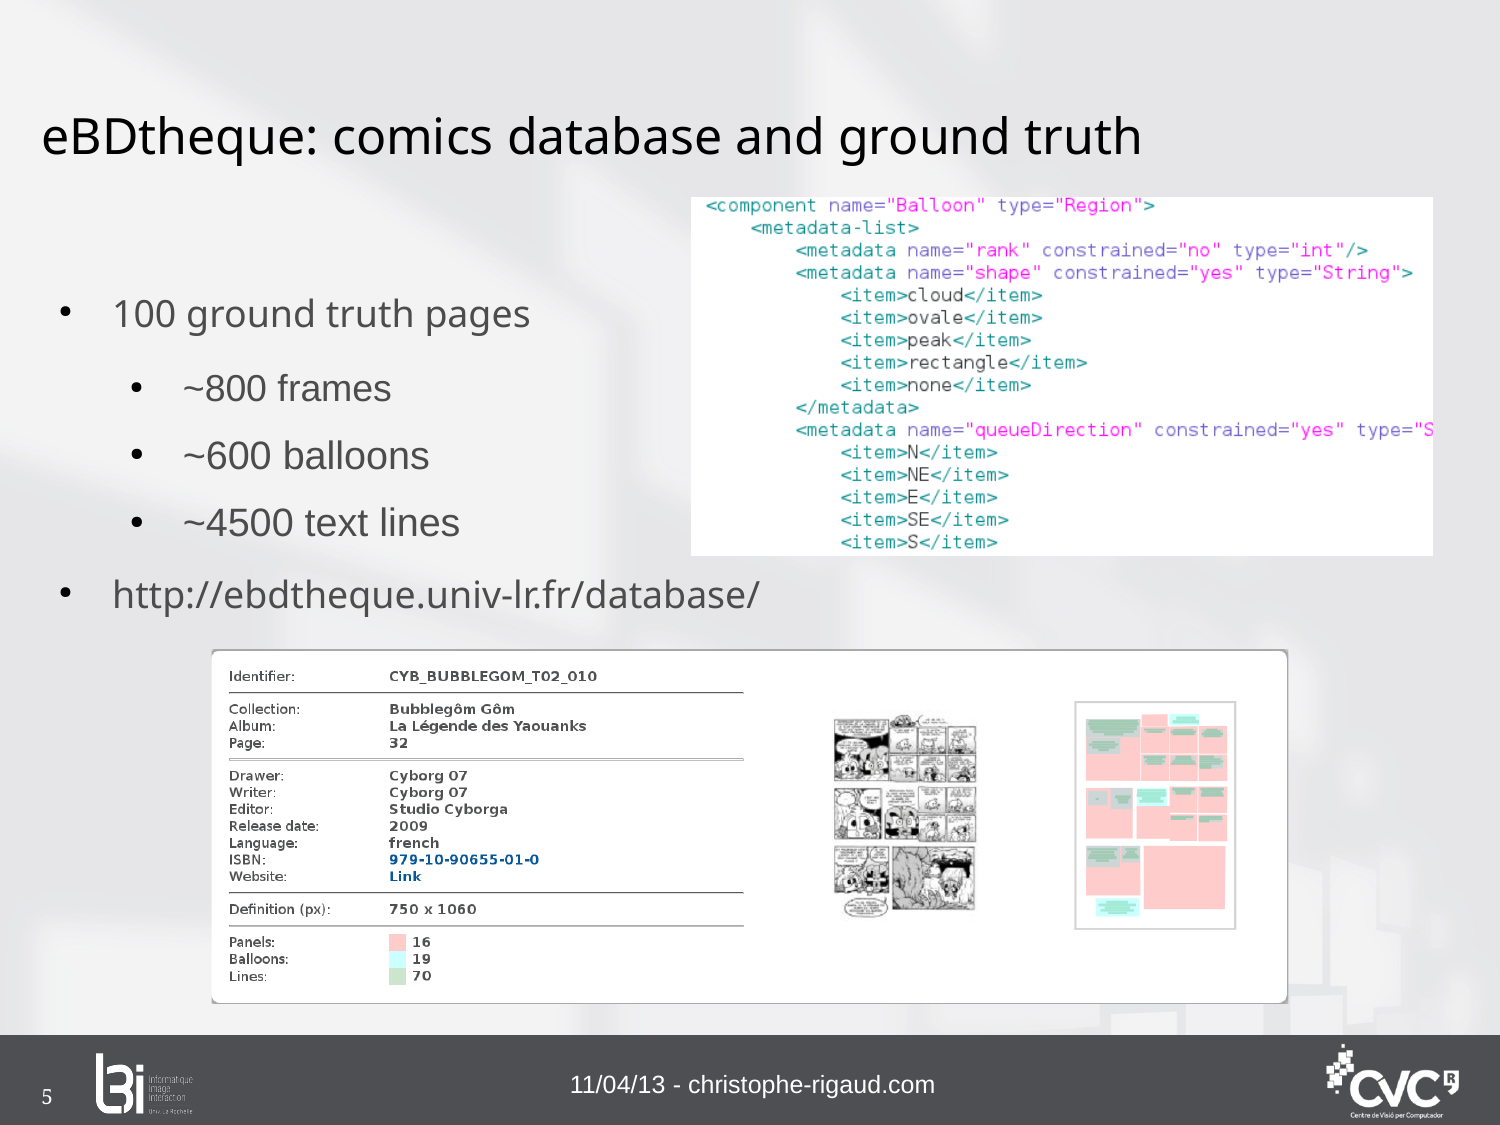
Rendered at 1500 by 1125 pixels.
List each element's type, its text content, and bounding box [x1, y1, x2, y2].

text_box 11/04/13 - christophe-rigaud.com [219, 1063, 1447, 1106]
title eBDtheque: comics database and ground truth [41, 41, 1459, 206]
picture [0, 0, 1500, 1125]
list 100 ground truth pages ~800 frames ~600 balloons ~4500 text lines http://ebdtheque.univ-lr.fr/database/ [41, 206, 1459, 1004]
